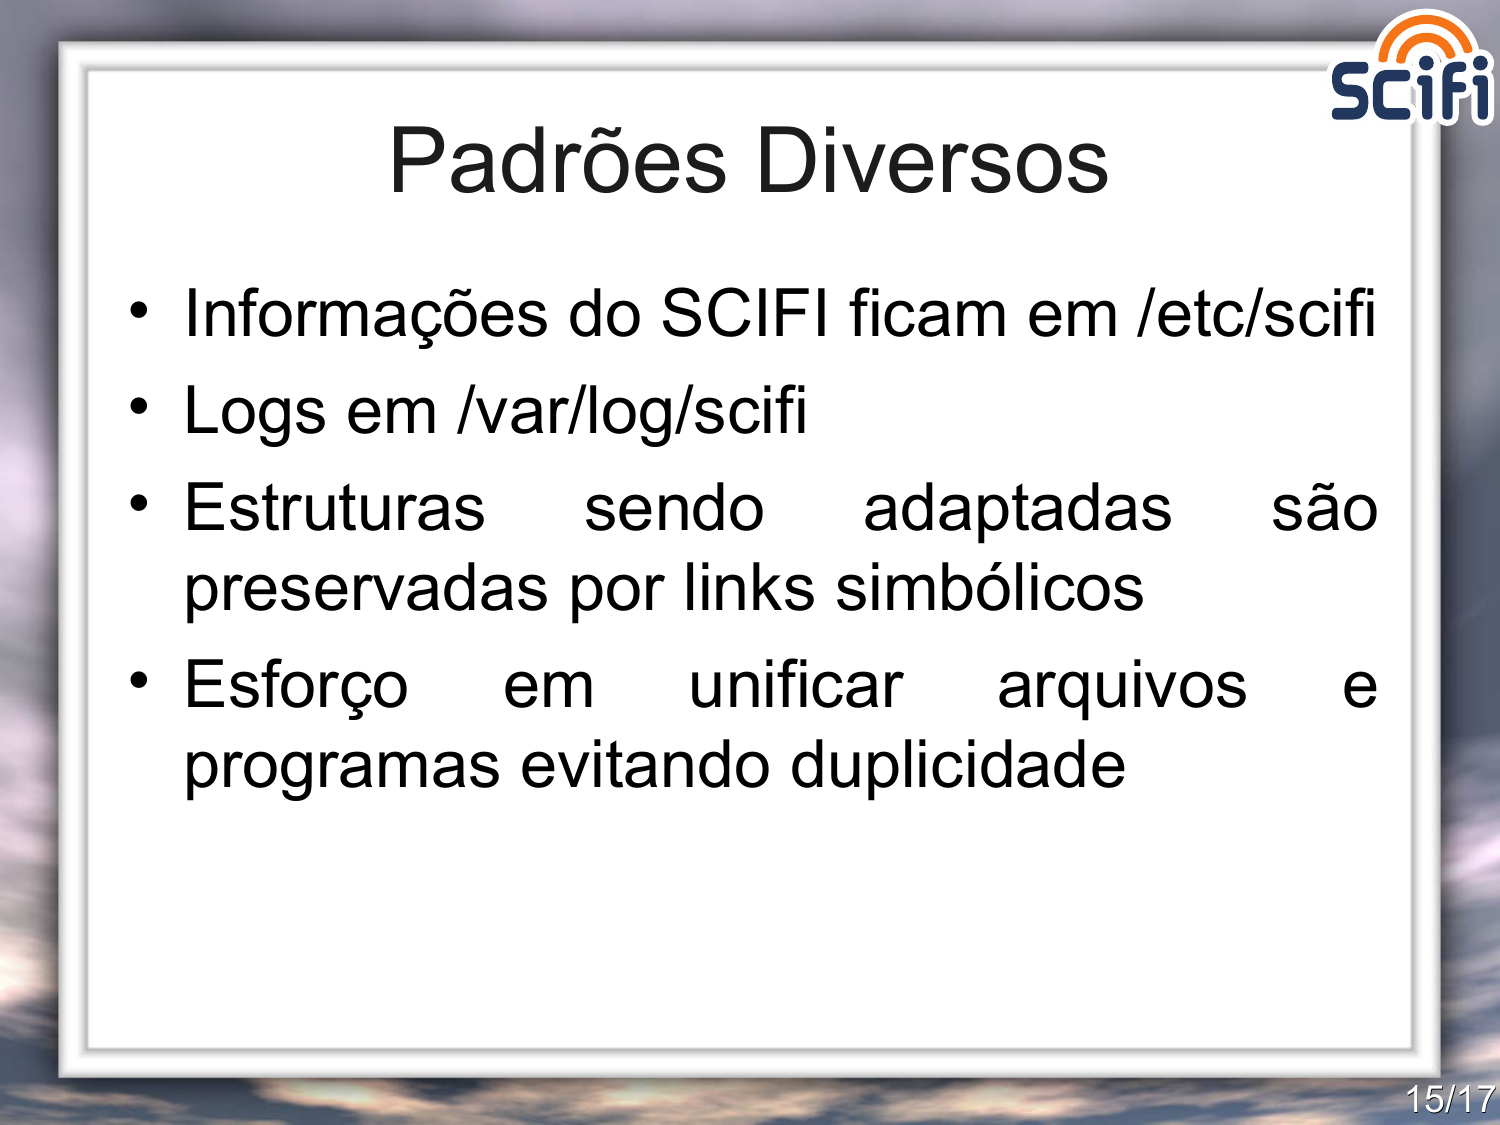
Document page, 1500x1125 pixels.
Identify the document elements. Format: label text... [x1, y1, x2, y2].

title Padrões Diversos [75, 62, 1426, 250]
picture [0, 0, 1500, 1125]
list Informações do SCIFI ficam em /etc/scifi Logs em /var/log/scifi Estruturas sendo adaptadas são preservadas por links simbólicos Esforço em unificar arquivos e programas evitando duplicidade [112, 262, 1401, 1005]
